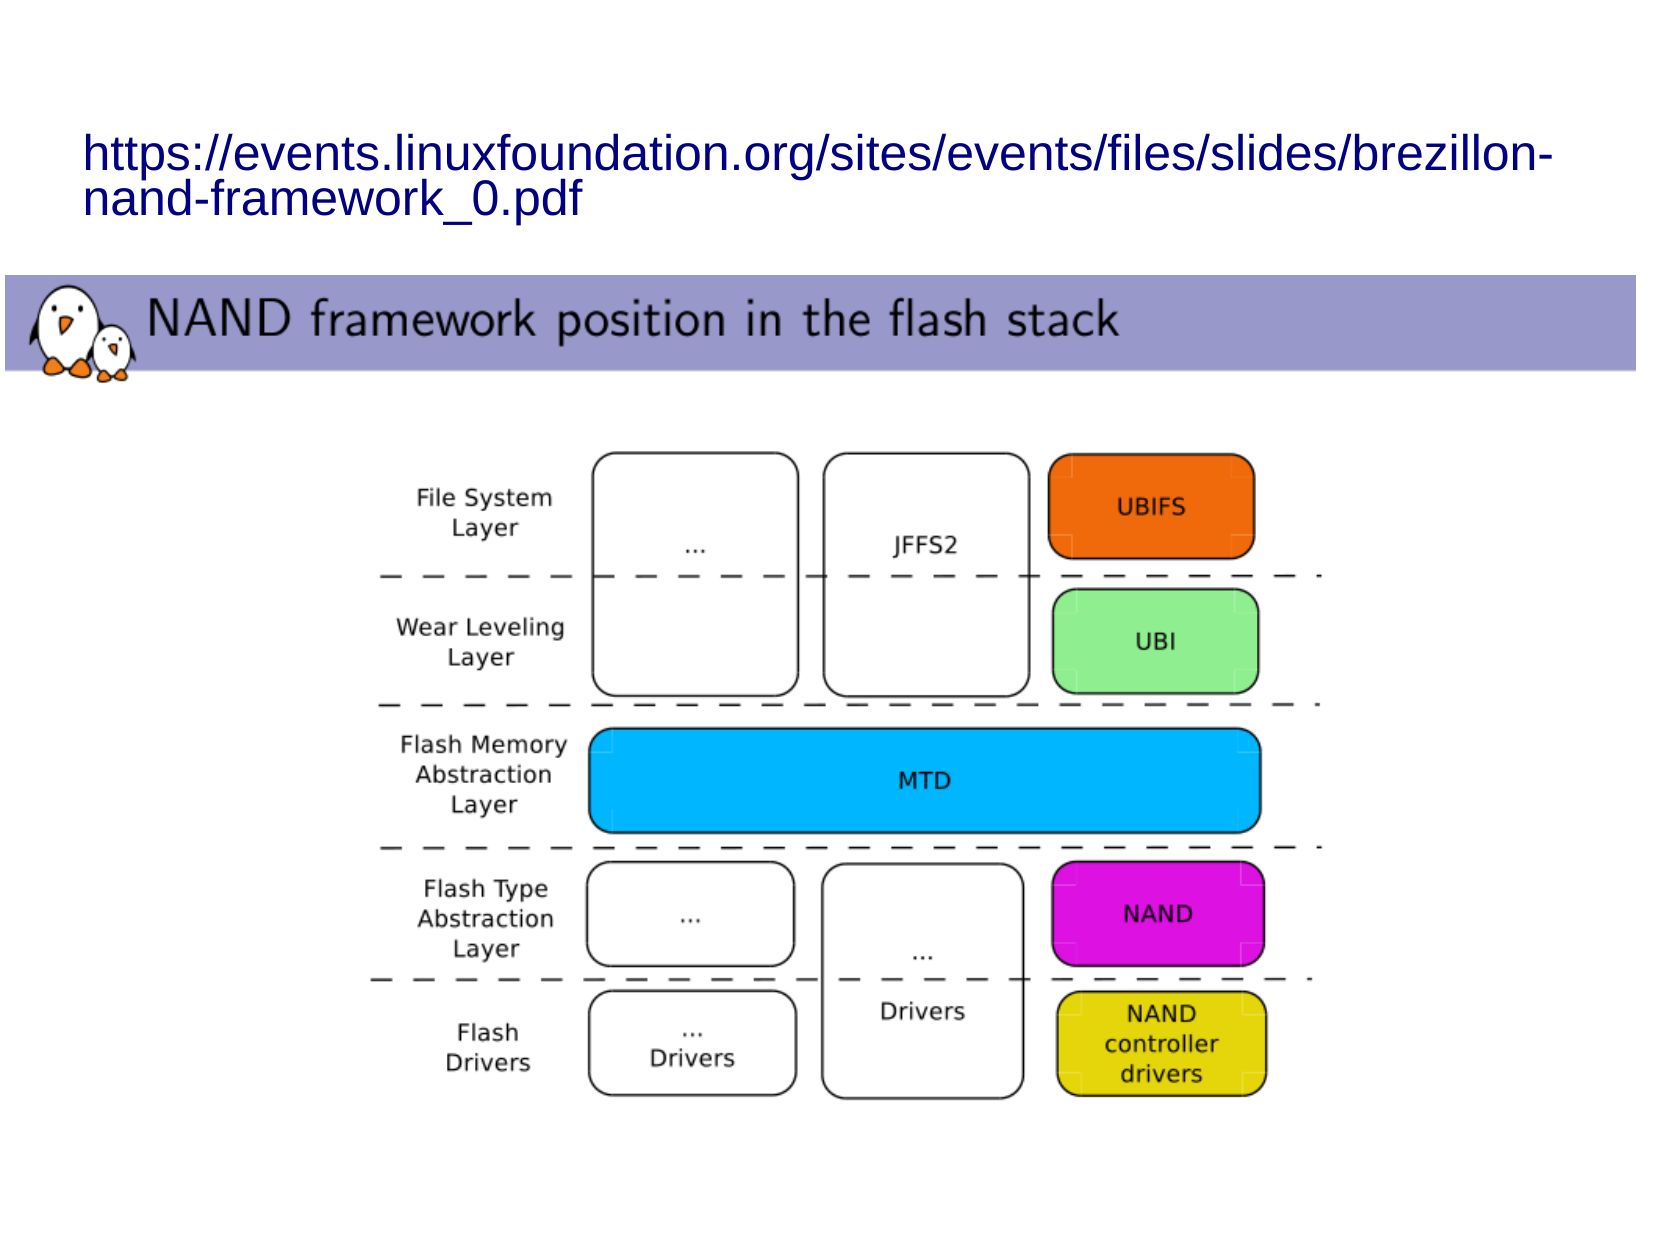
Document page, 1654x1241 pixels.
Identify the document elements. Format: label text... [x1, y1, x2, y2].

picture [5, 275, 1636, 1156]
title https://events.linuxfoundation.org/sites/events/files/slides/brezillon-nand-framework_0.pdf [82, 49, 1571, 257]
